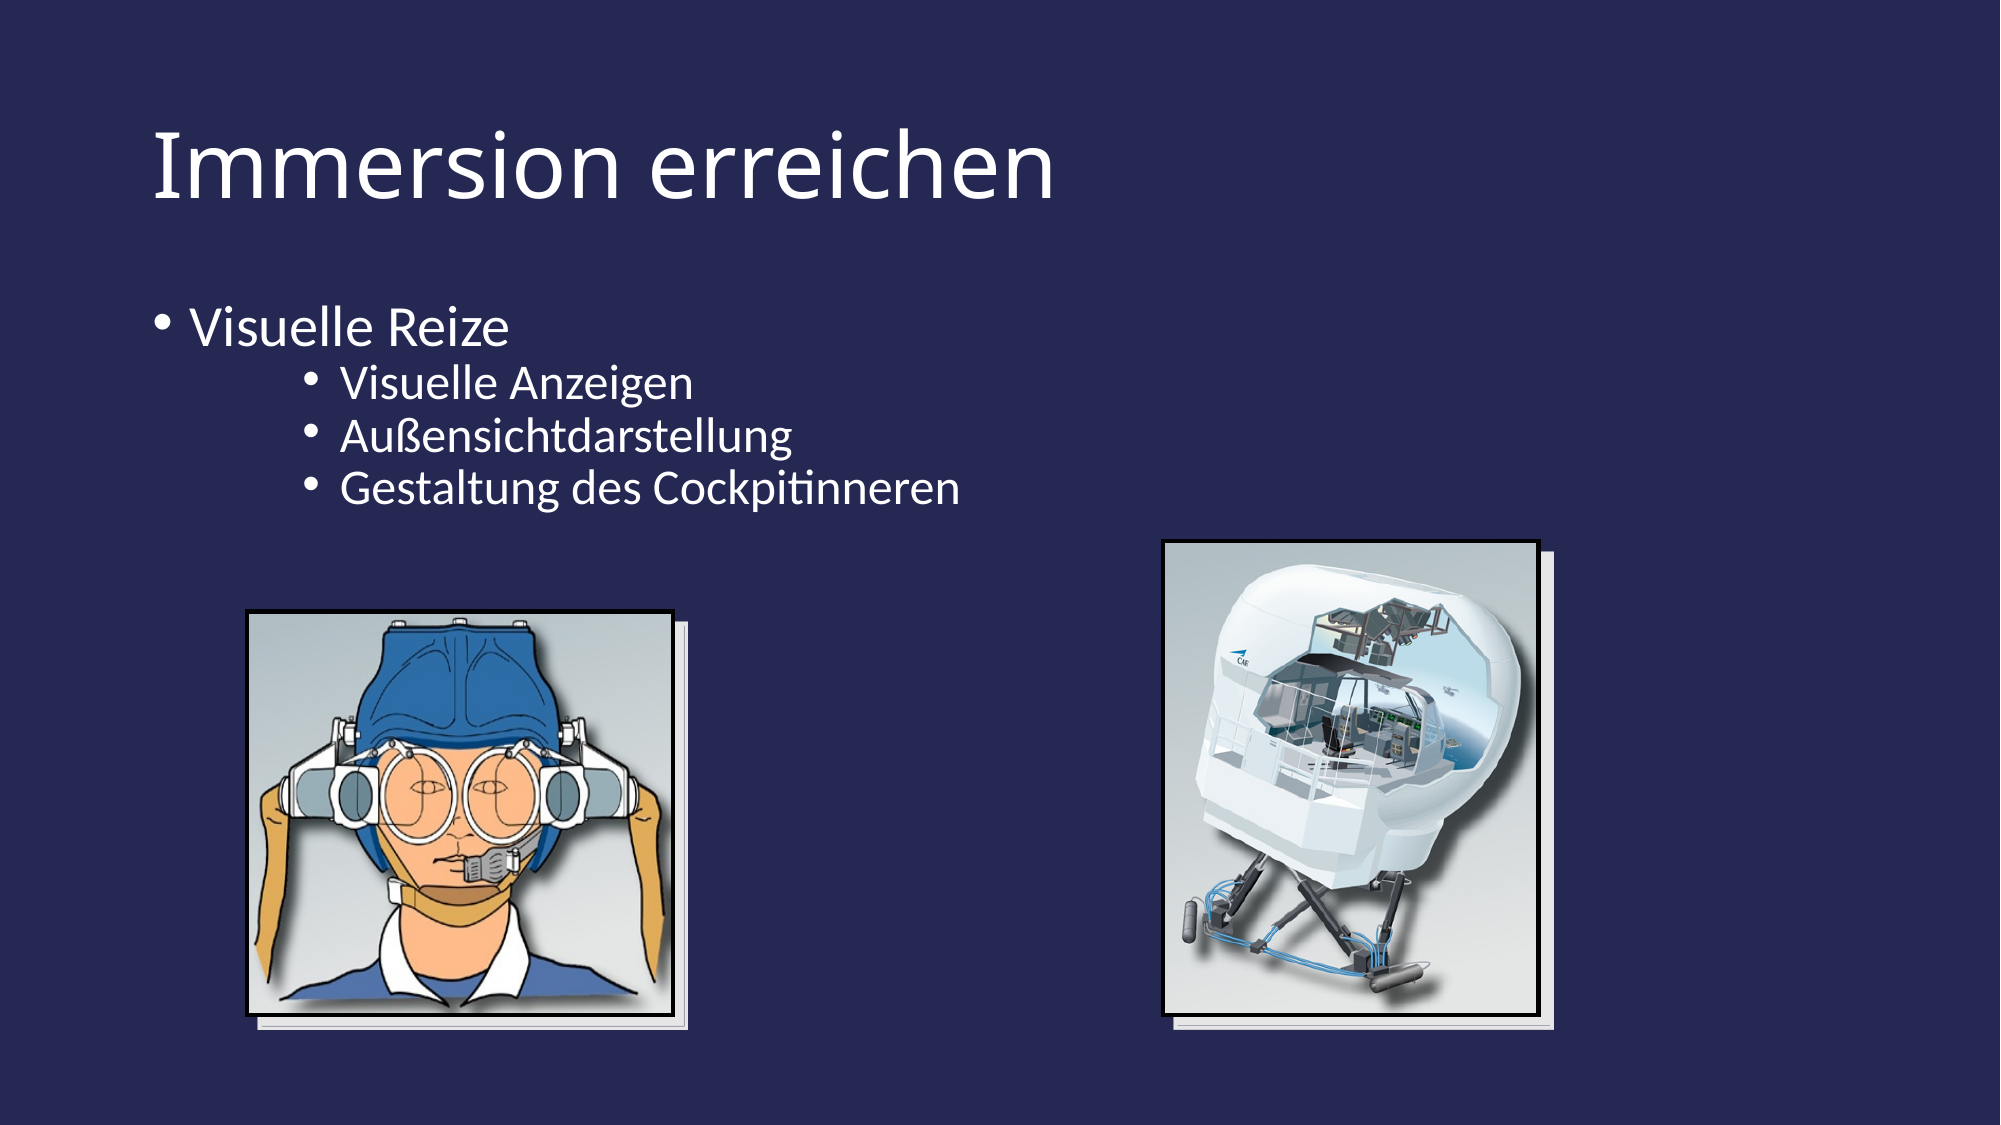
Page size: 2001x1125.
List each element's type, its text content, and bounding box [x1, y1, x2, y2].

list Visuelle Reize Visuelle Anzeigen Außensichtdarstellung Gestaltung des Cockpitinneren [137, 299, 1863, 1014]
picture [1165, 543, 1537, 1014]
title Immersion erreichen [137, 59, 1863, 278]
picture [248, 613, 671, 1014]
